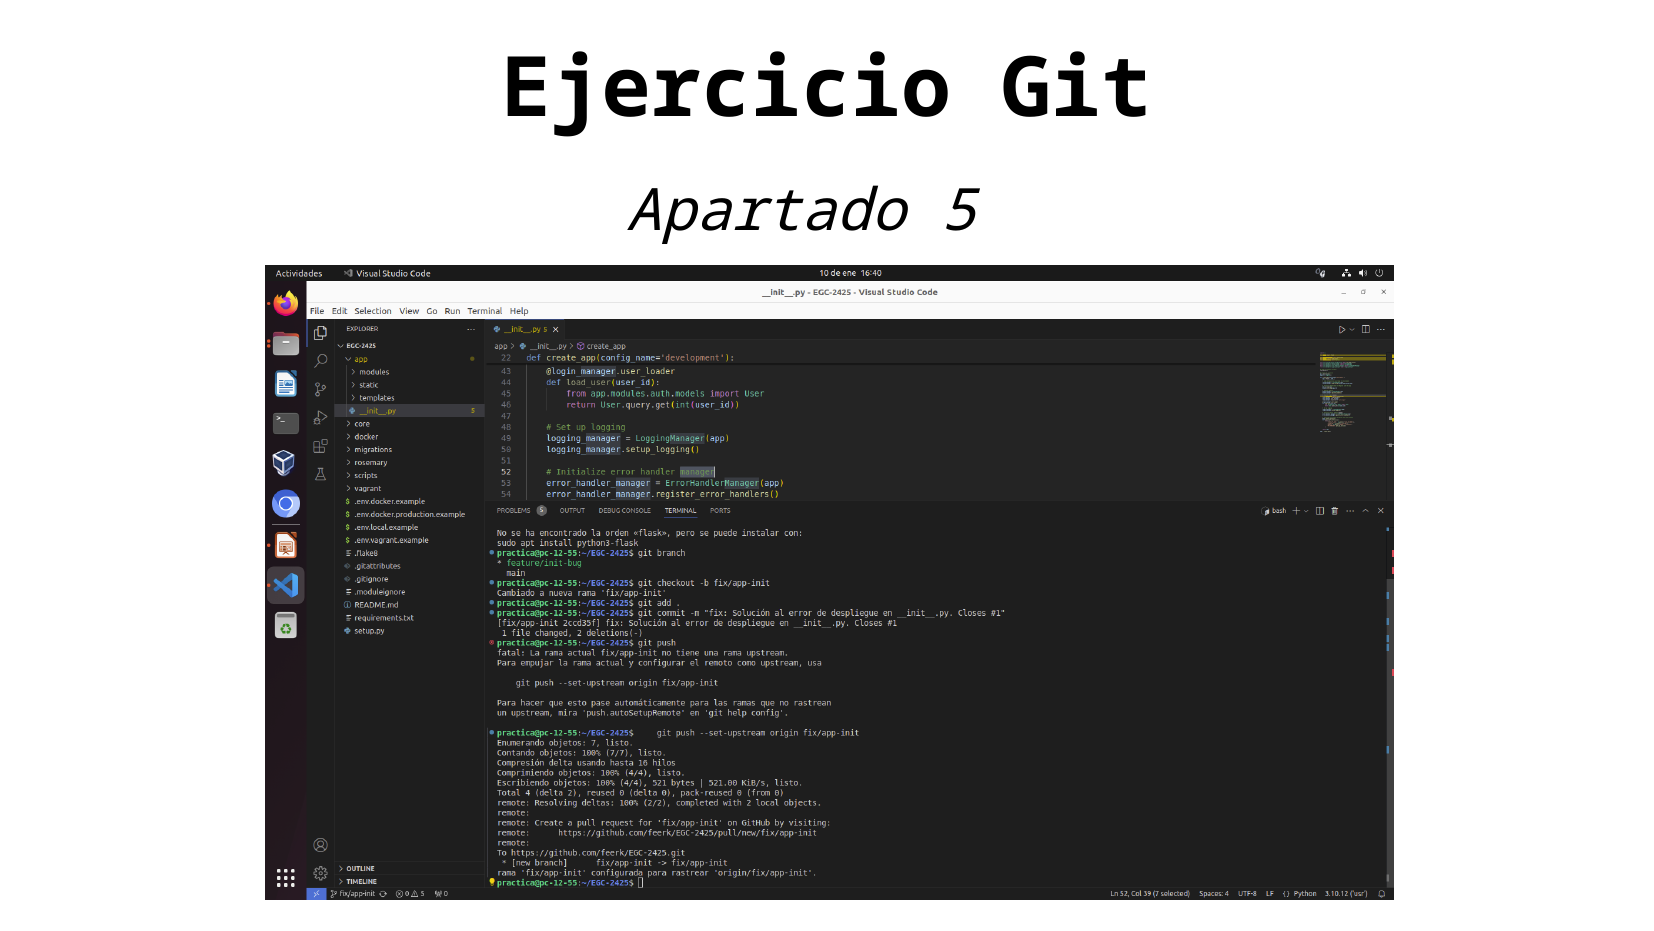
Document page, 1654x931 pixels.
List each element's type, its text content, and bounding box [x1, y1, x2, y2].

picture [265, 265, 1394, 900]
subtitle [82, 217, 1571, 758]
title Ejercicio Git Apartado 5 [82, 57, 1571, 217]
